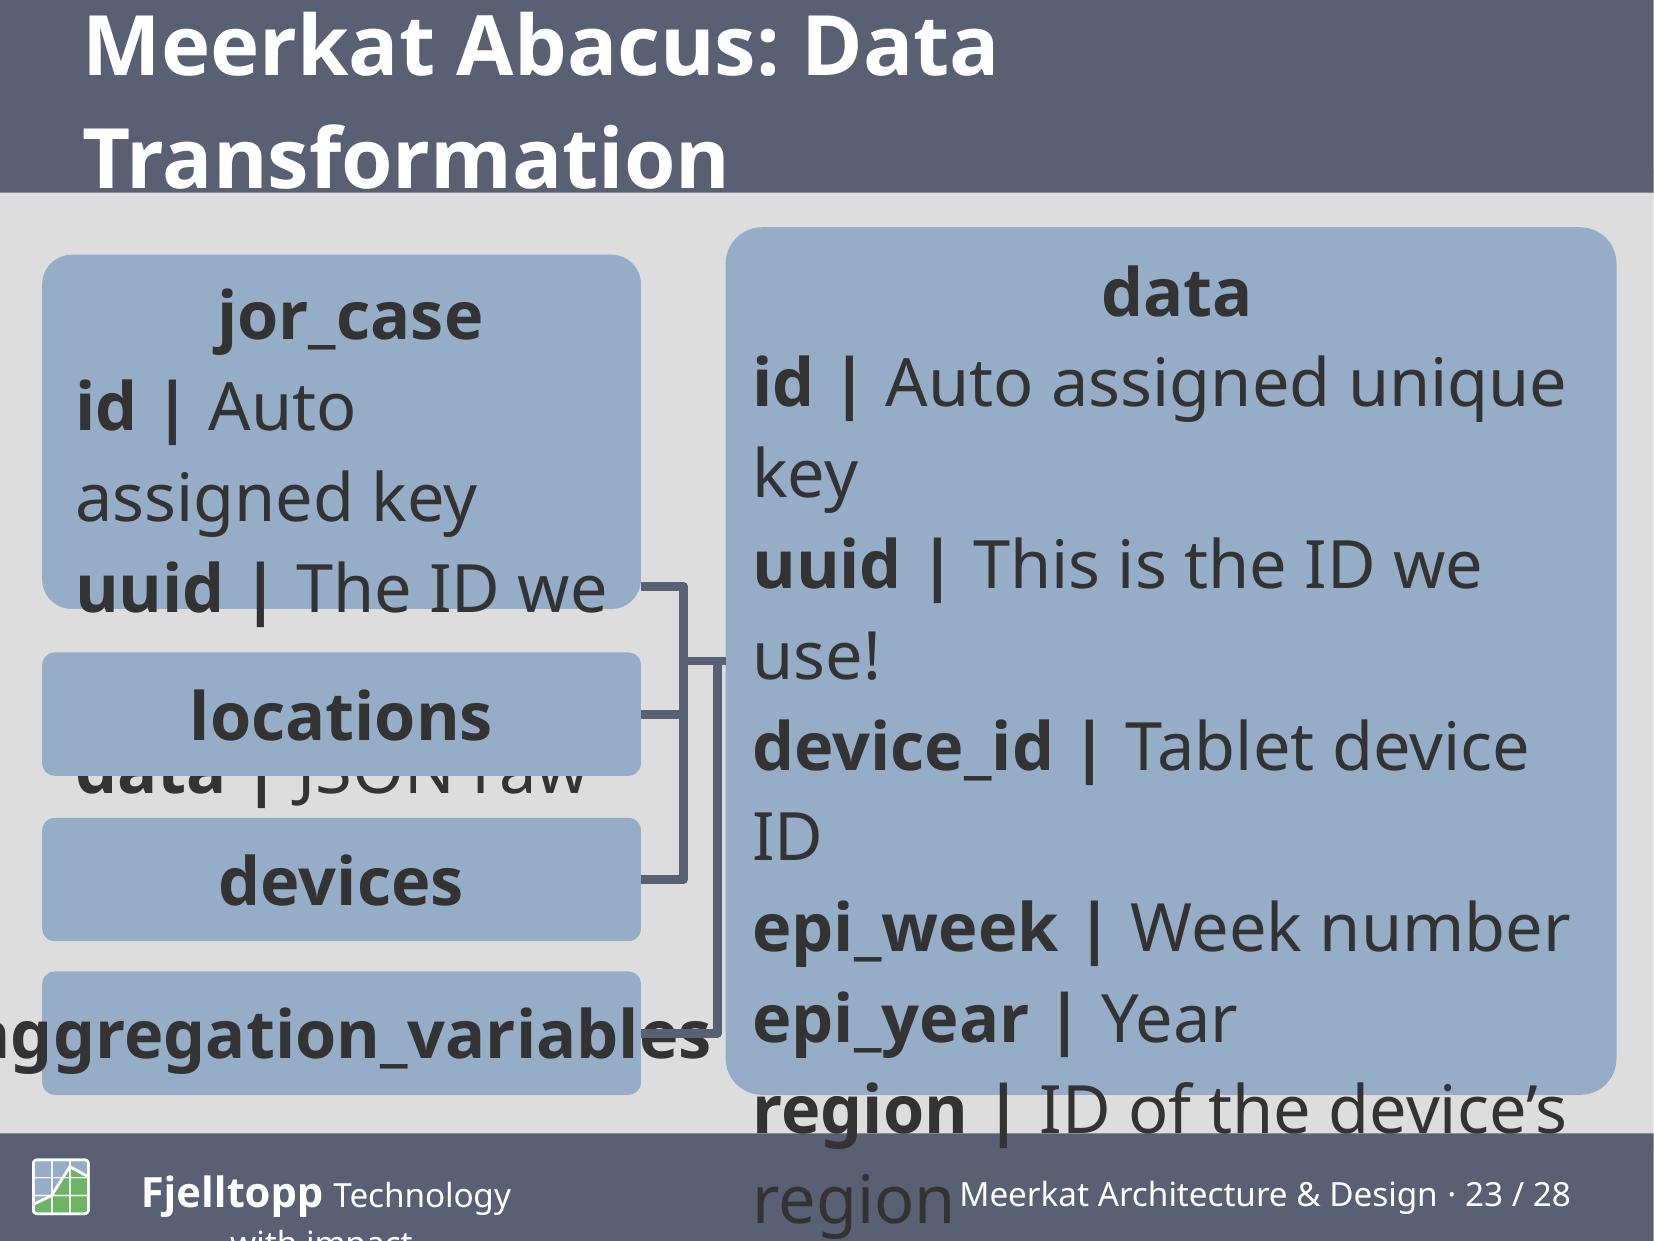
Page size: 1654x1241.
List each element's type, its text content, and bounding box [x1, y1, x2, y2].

text_box [42, 254, 630, 607]
text_box [725, 227, 1605, 1095]
text_box [1363, 1085, 1530, 1095]
text_box [1074, 1091, 1095, 1095]
text_box locations [42, 652, 641, 776]
text_box aggregation_variables [42, 971, 641, 1095]
text_box [1244, 1085, 1357, 1095]
text_box [1181, 1085, 1238, 1095]
text_box devices [42, 817, 641, 942]
text_box jor_case id | Auto assigned key uuid | The ID we use! data | JSON raw data [60, 261, 641, 609]
text_box [1086, 1085, 1178, 1095]
text_box data id | Auto assigned unique key uuid | This is the ID we use! device_id | Tablet device ID epi_week | Week number epi_year | Year region | ID of the device’s region district | ID of the device’s district clinic | ID of the device’s clinic variables | JSON transformed data [737, 237, 1617, 1085]
text_box [1053, 1085, 1068, 1095]
title Meerkat Abacus: Data Transformation [82, 0, 1606, 205]
text_box [1007, 1085, 1047, 1095]
text_box [1534, 1085, 1606, 1095]
